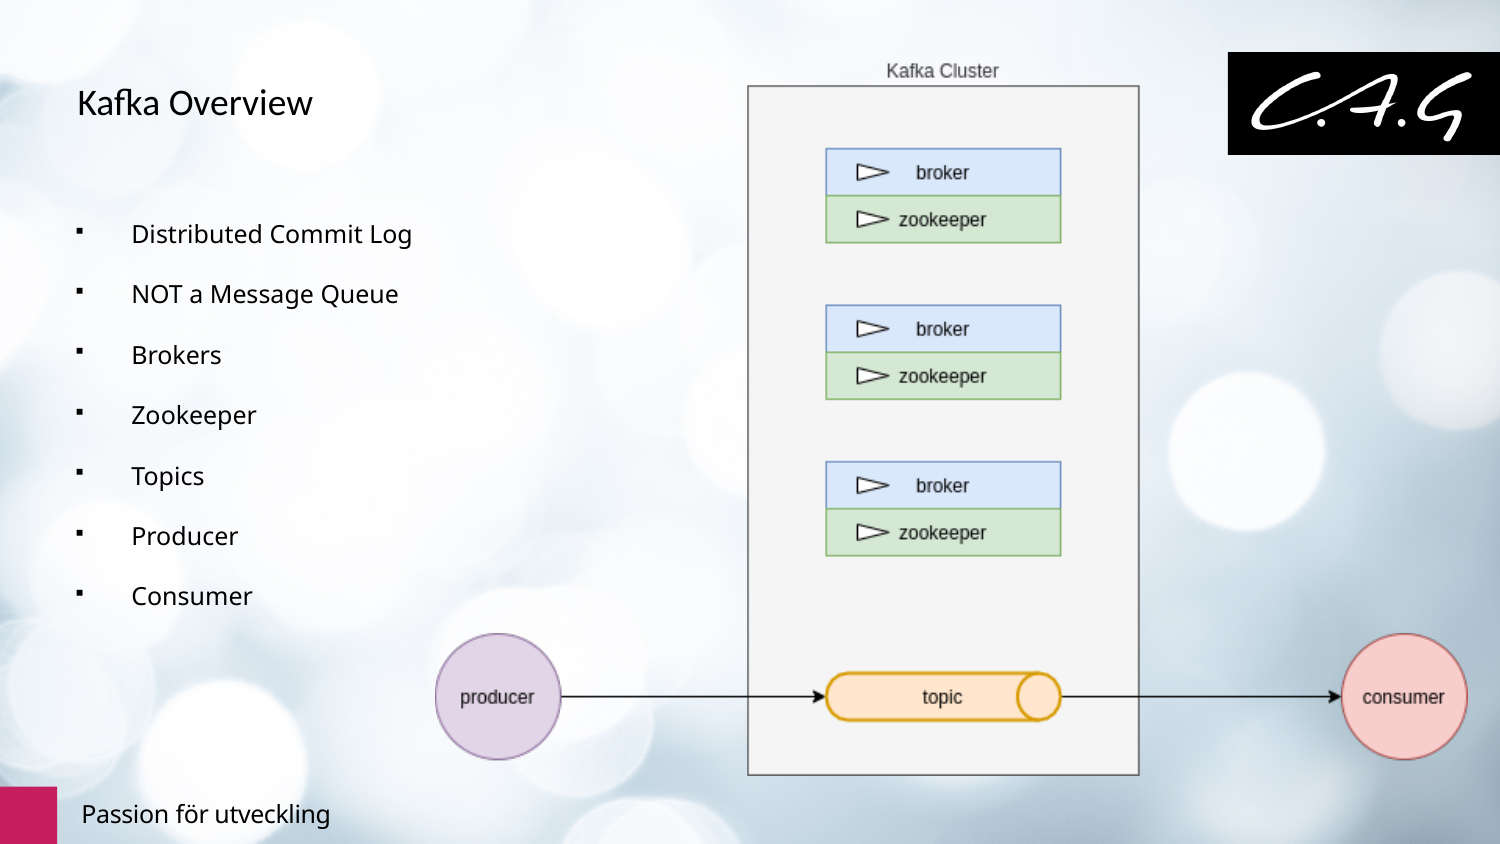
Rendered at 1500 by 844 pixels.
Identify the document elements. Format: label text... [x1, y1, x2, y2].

picture [0, 0, 1500, 844]
title Kafka Overview [62, 30, 1197, 171]
list Distributed Commit Log NOT a Message Queue Brokers Zookeeper Topics Producer Consumer [60, 195, 435, 751]
